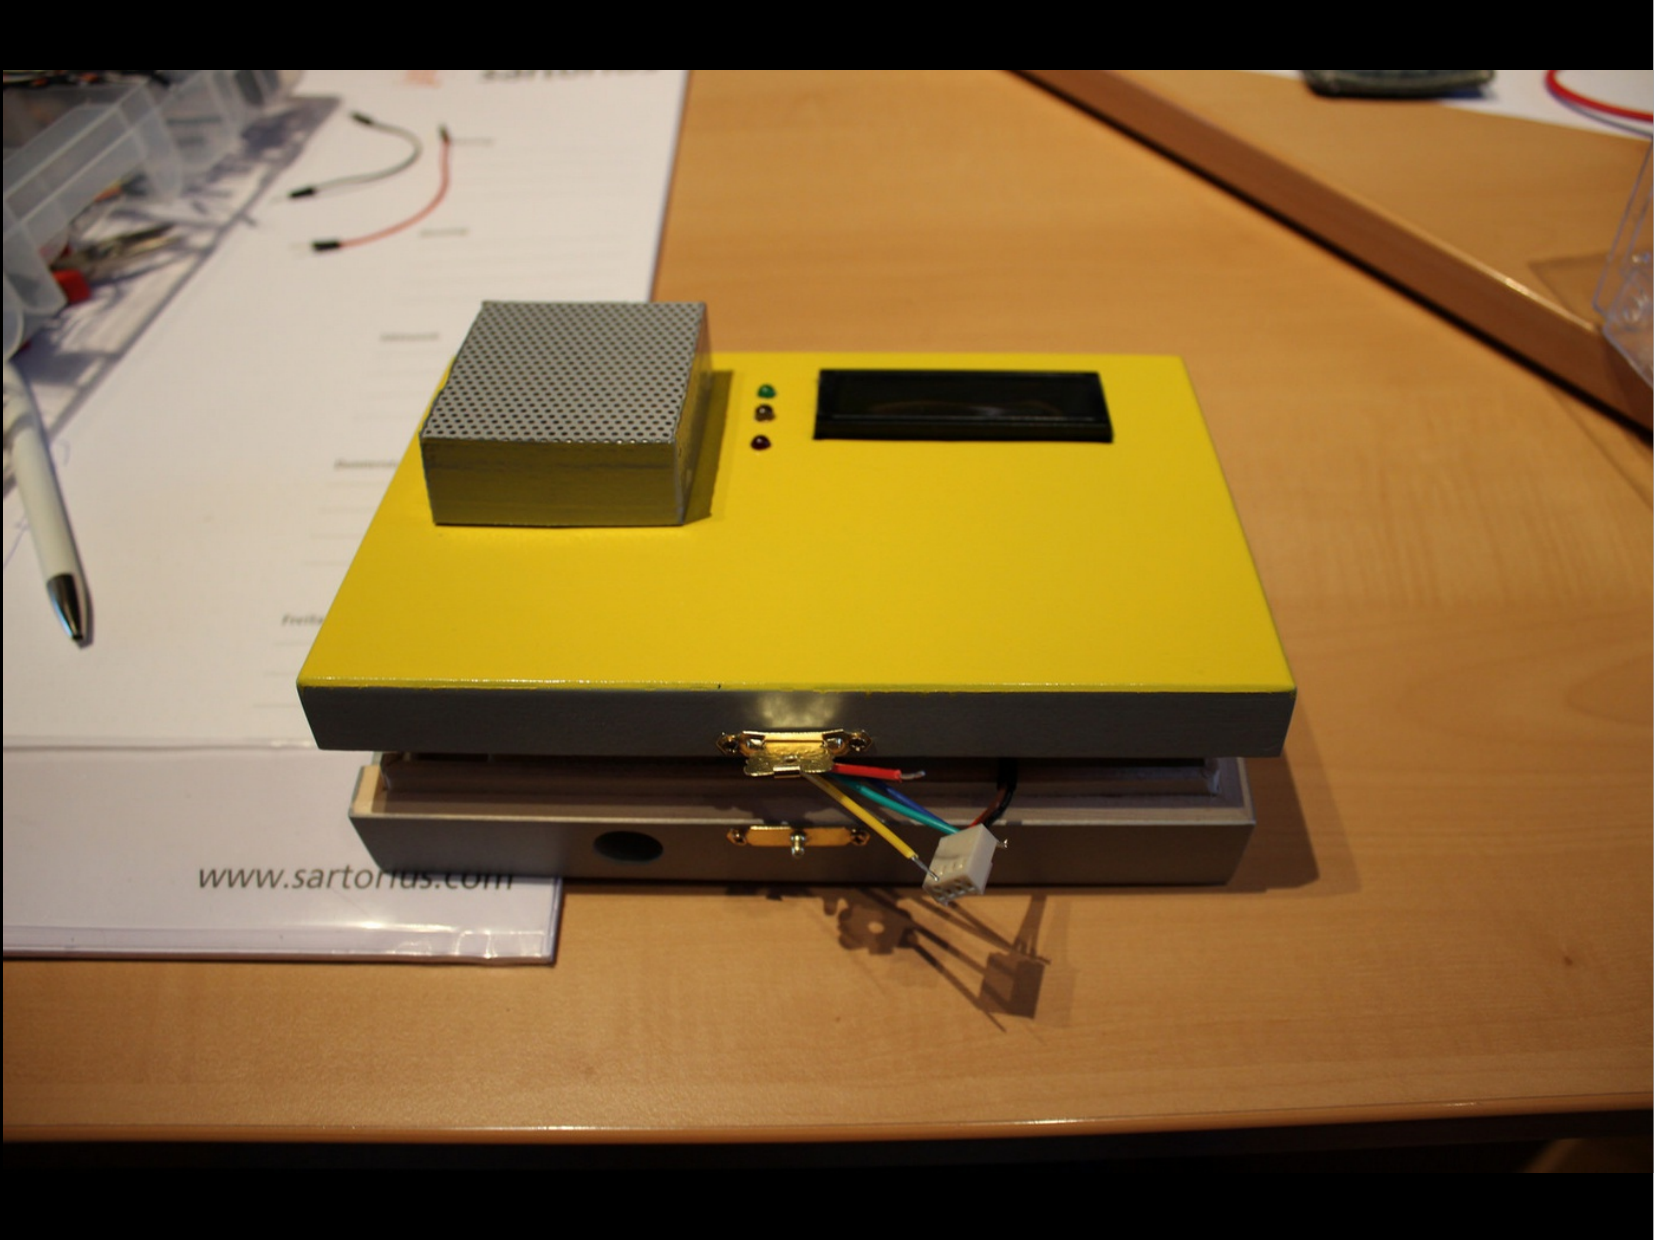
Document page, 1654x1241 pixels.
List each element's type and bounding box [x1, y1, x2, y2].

picture [3, 70, 1654, 1174]
